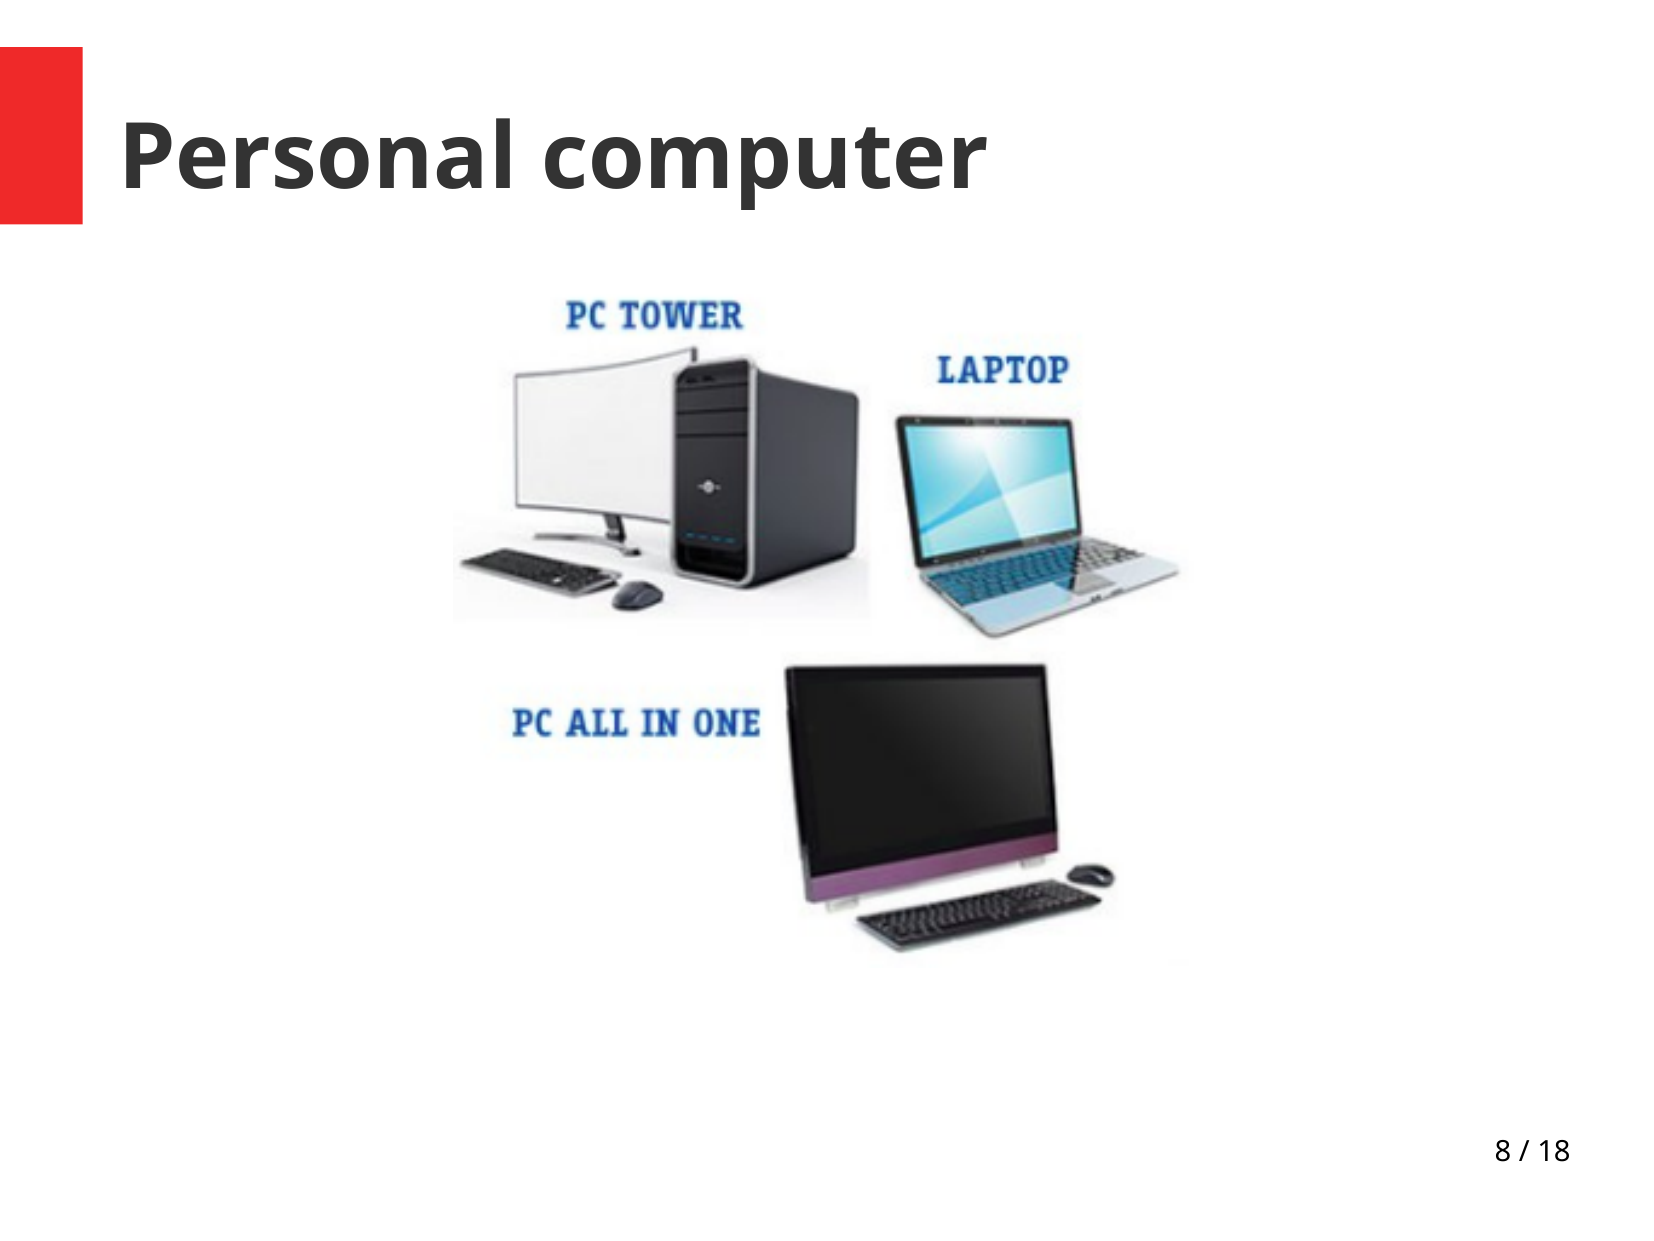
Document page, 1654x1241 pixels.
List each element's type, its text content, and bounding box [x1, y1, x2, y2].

picture [453, 272, 1201, 968]
title Personal computer [118, 49, 1571, 257]
